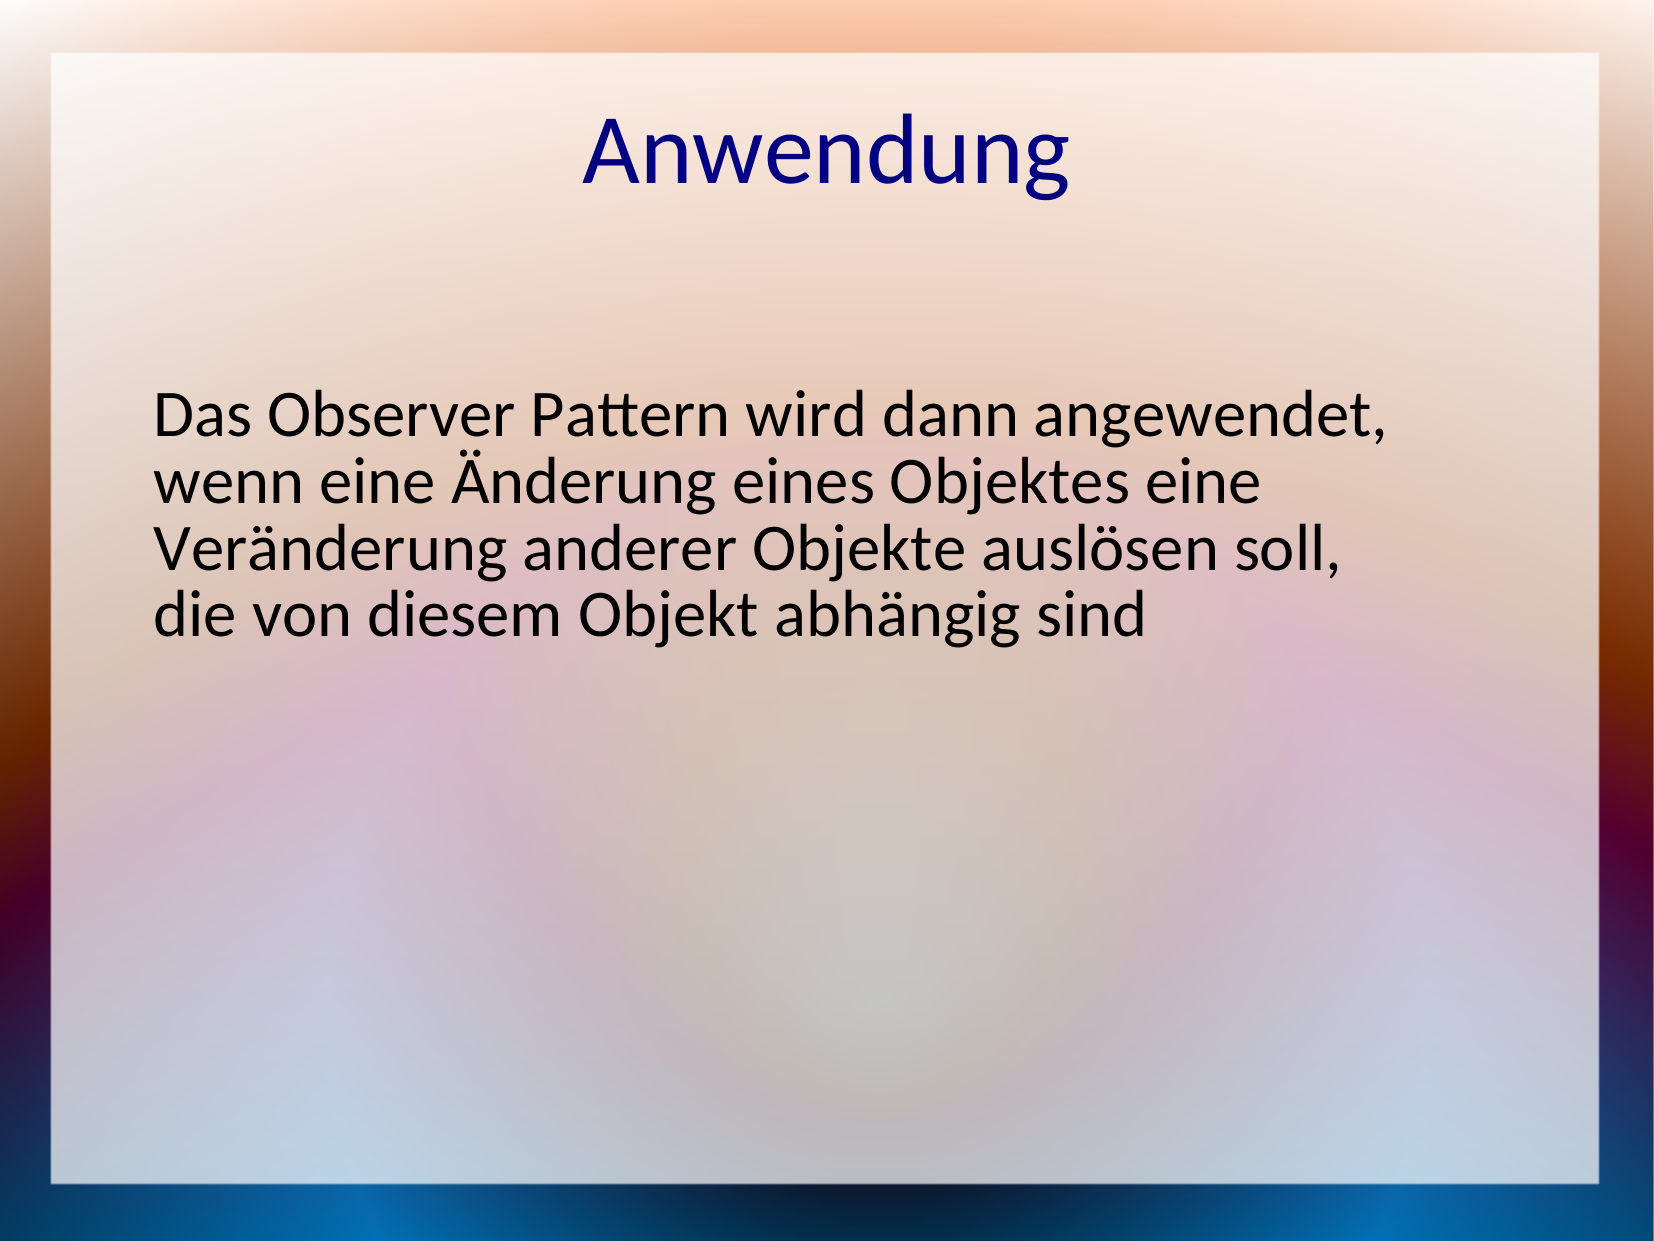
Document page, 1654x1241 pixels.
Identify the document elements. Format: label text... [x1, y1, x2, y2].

list Das Observer Pattern wird dann angewendet, wenn eine Änderung eines Objektes eine Veränderung anderer Objekte auslösen soll, die von diesem Objekt abhängig sind [82, 290, 1571, 1034]
title Anwendung [82, 55, 1571, 263]
picture [0, 0, 1654, 1241]
